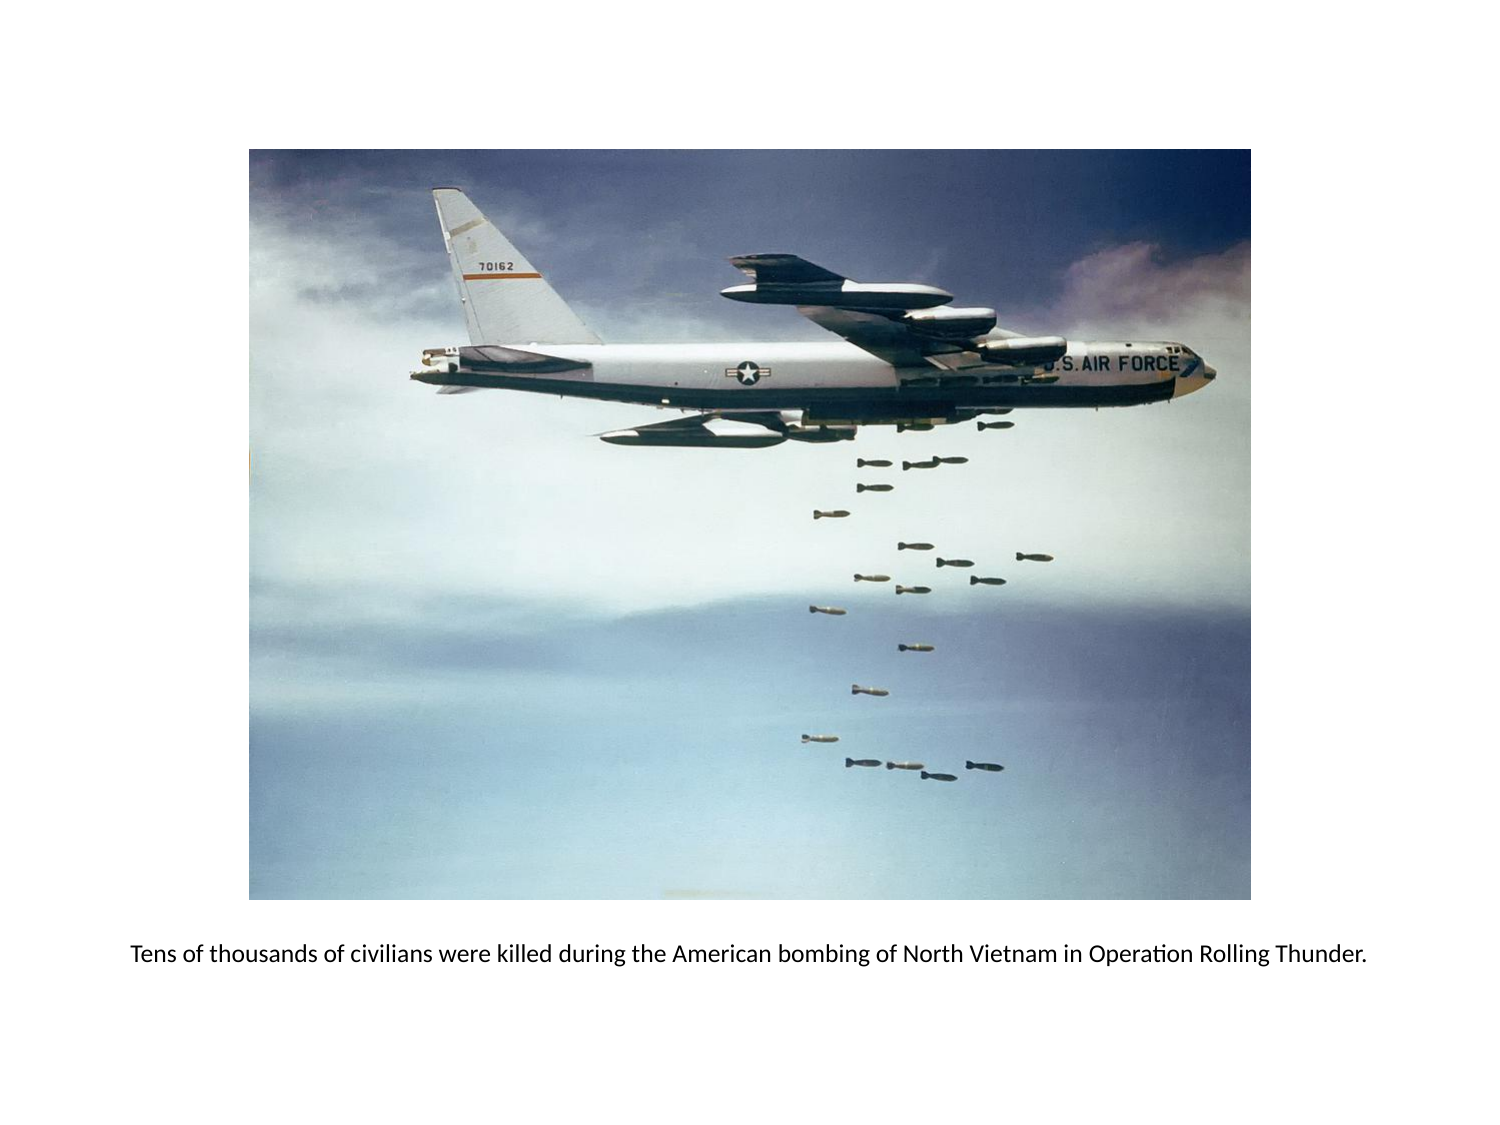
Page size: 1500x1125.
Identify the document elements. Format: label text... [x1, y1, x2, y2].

picture [249, 149, 1251, 900]
text_box Tens of thousands of civilians were killed during the American bombing of North Vietnam in Operation Rolling Thunder. [115, 929, 1385, 976]
